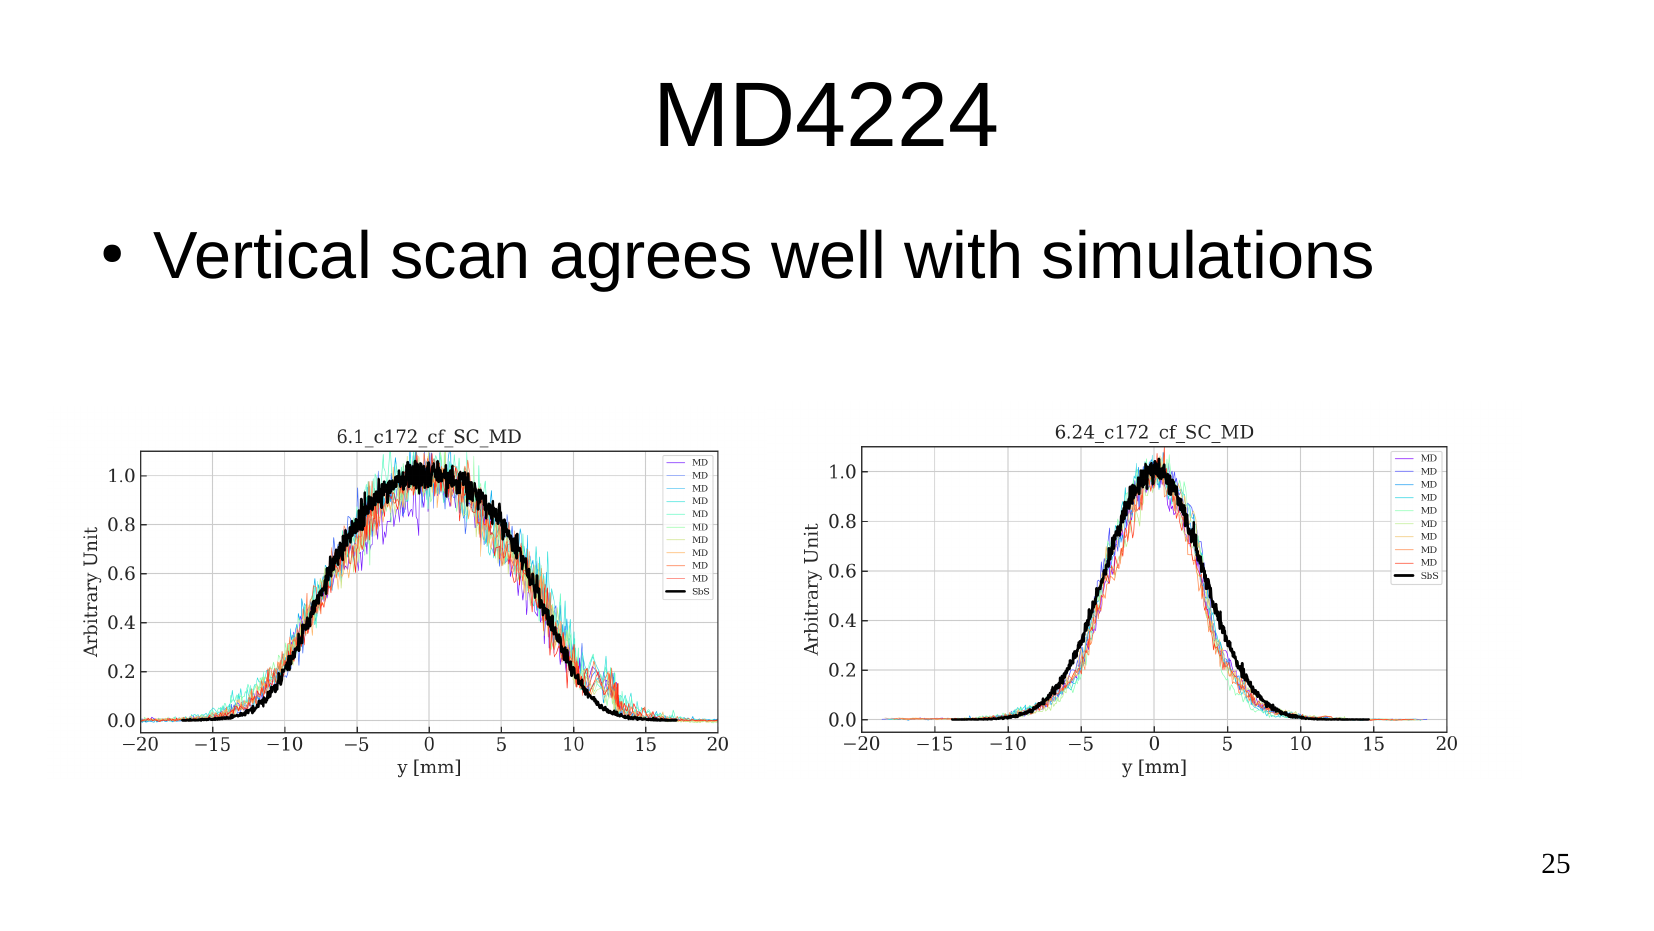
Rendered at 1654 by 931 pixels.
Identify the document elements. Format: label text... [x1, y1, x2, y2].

picture [47, 401, 1522, 779]
title MD4224 [82, 37, 1571, 193]
list Vertical scan agrees well with simulations [82, 217, 1571, 758]
